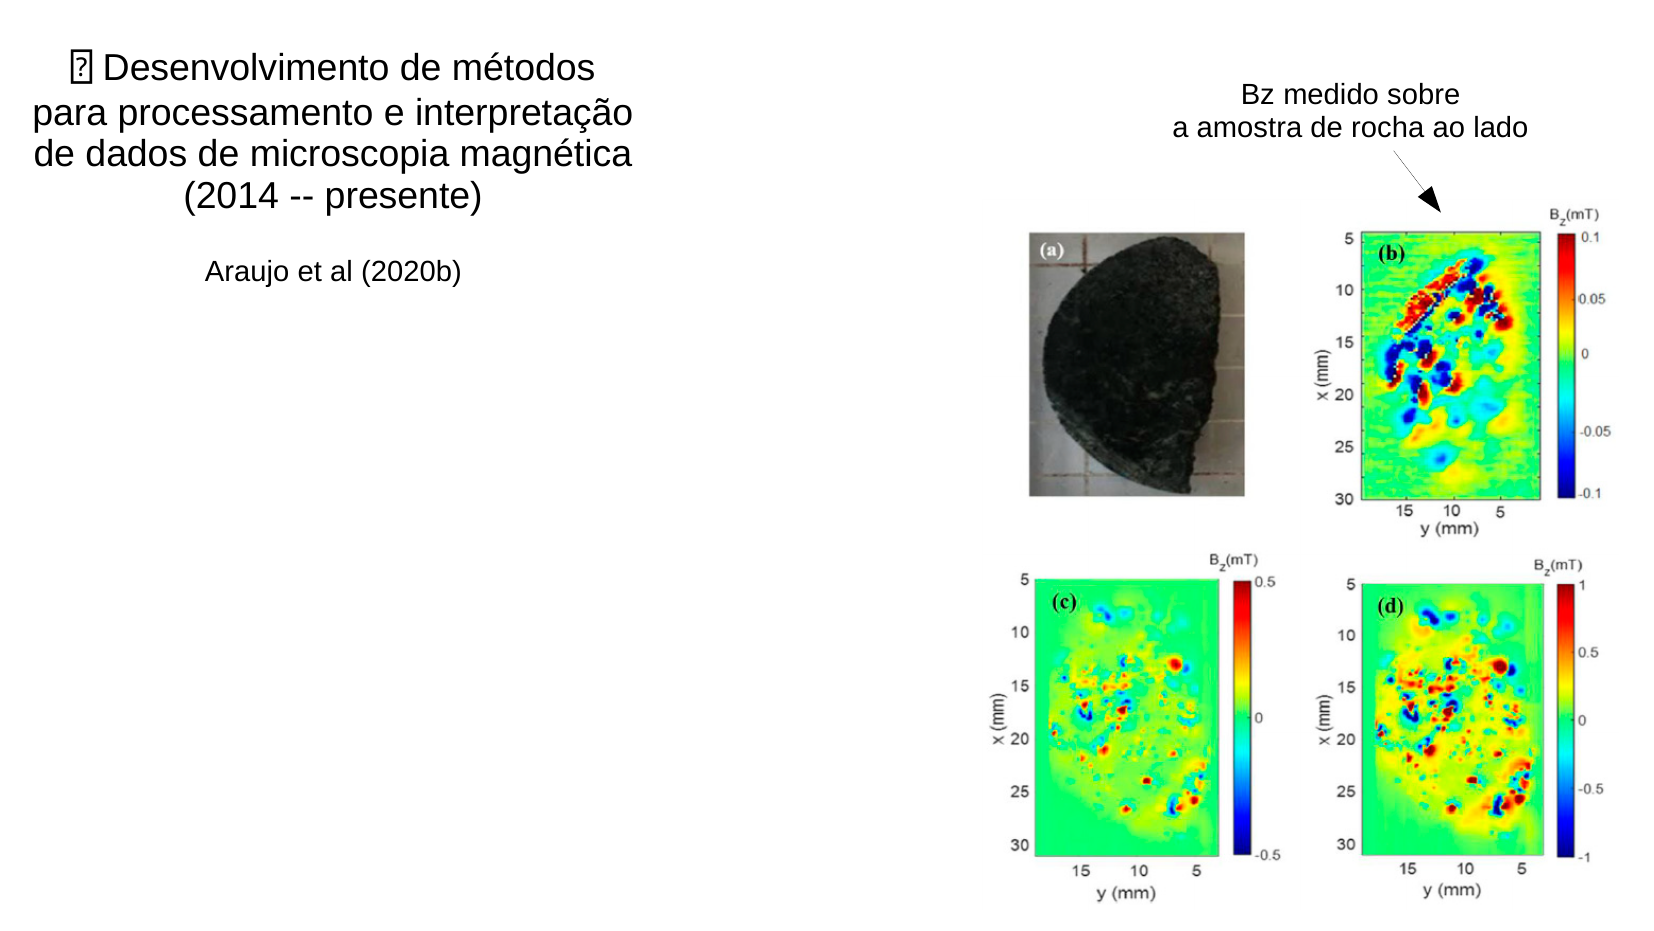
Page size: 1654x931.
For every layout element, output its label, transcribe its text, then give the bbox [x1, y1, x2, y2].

picture [982, 199, 1619, 910]
text_box Araujo et al (2020b) [85, 248, 582, 296]
text_box Bz medido sobre a amostra de rocha ao lado [1157, 70, 1544, 152]
text_box ⍰ Desenvolvimento de métodos para processamento e interpretação de dados de microscopia magnética (2014 -- presente) [17, 32, 650, 314]
